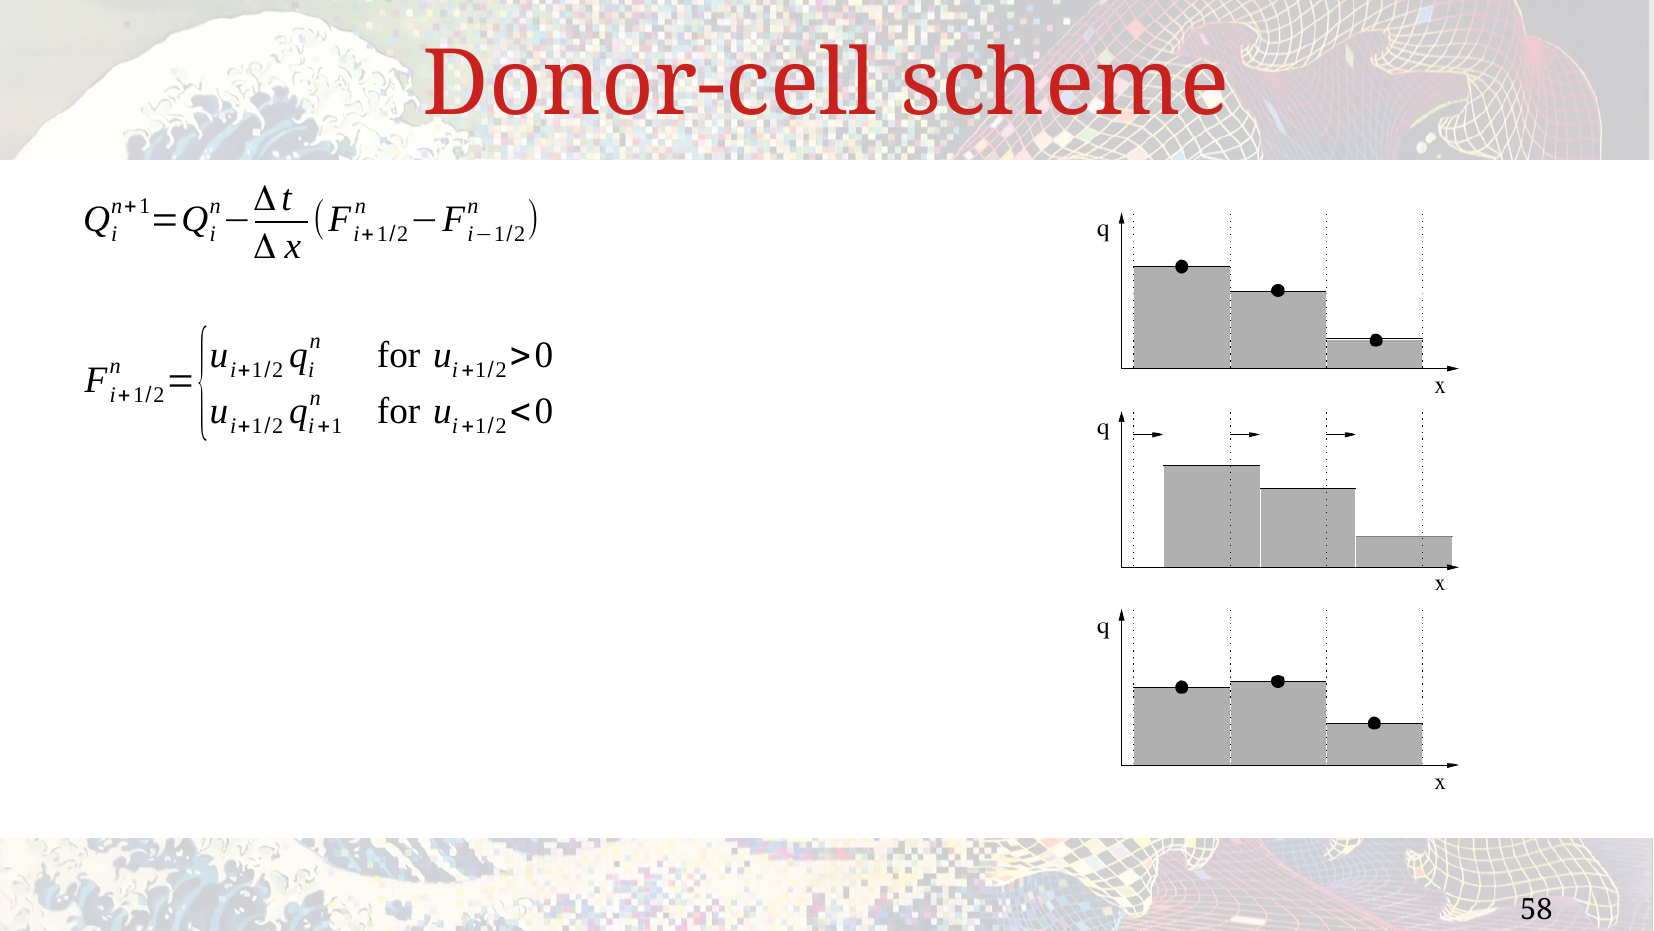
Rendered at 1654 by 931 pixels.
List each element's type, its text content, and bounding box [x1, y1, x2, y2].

title Donor-cell scheme [0, 1, 1654, 157]
chart [76, 323, 562, 443]
chart [76, 177, 546, 266]
picture [1074, 189, 1477, 798]
